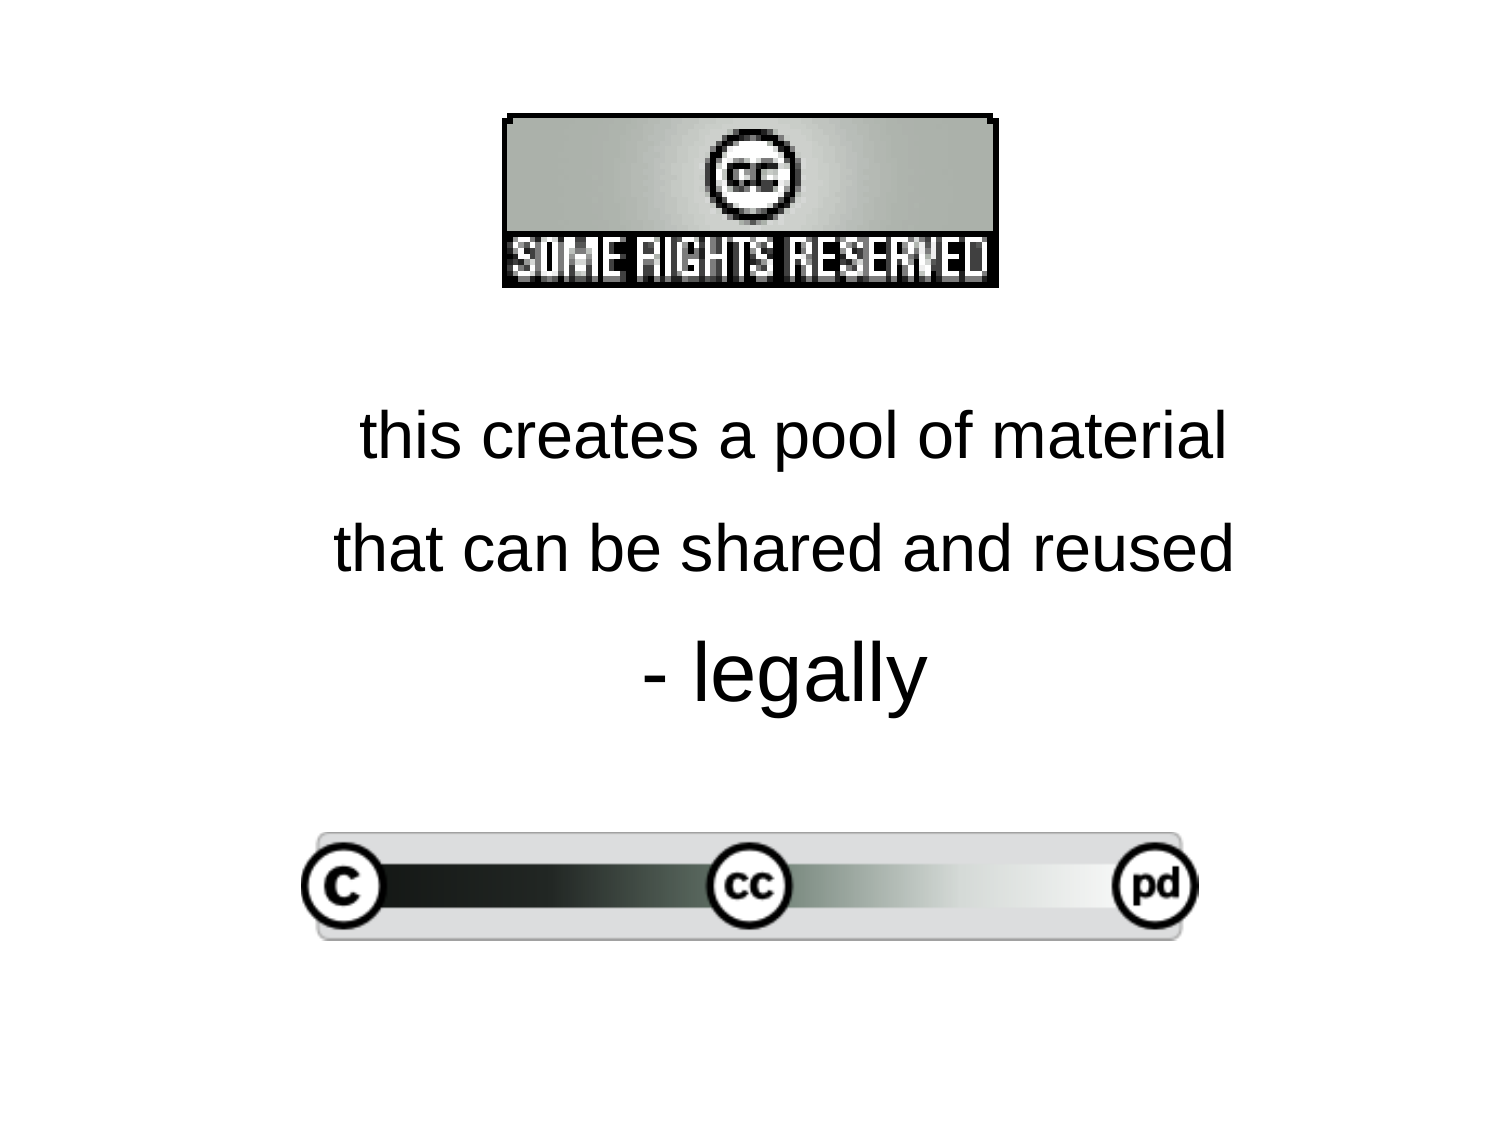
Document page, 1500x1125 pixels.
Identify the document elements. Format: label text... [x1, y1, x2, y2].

list this creates a pool of material that can be shared and reused - legally [230, 383, 1282, 833]
picture [301, 832, 1199, 941]
picture [502, 113, 999, 289]
